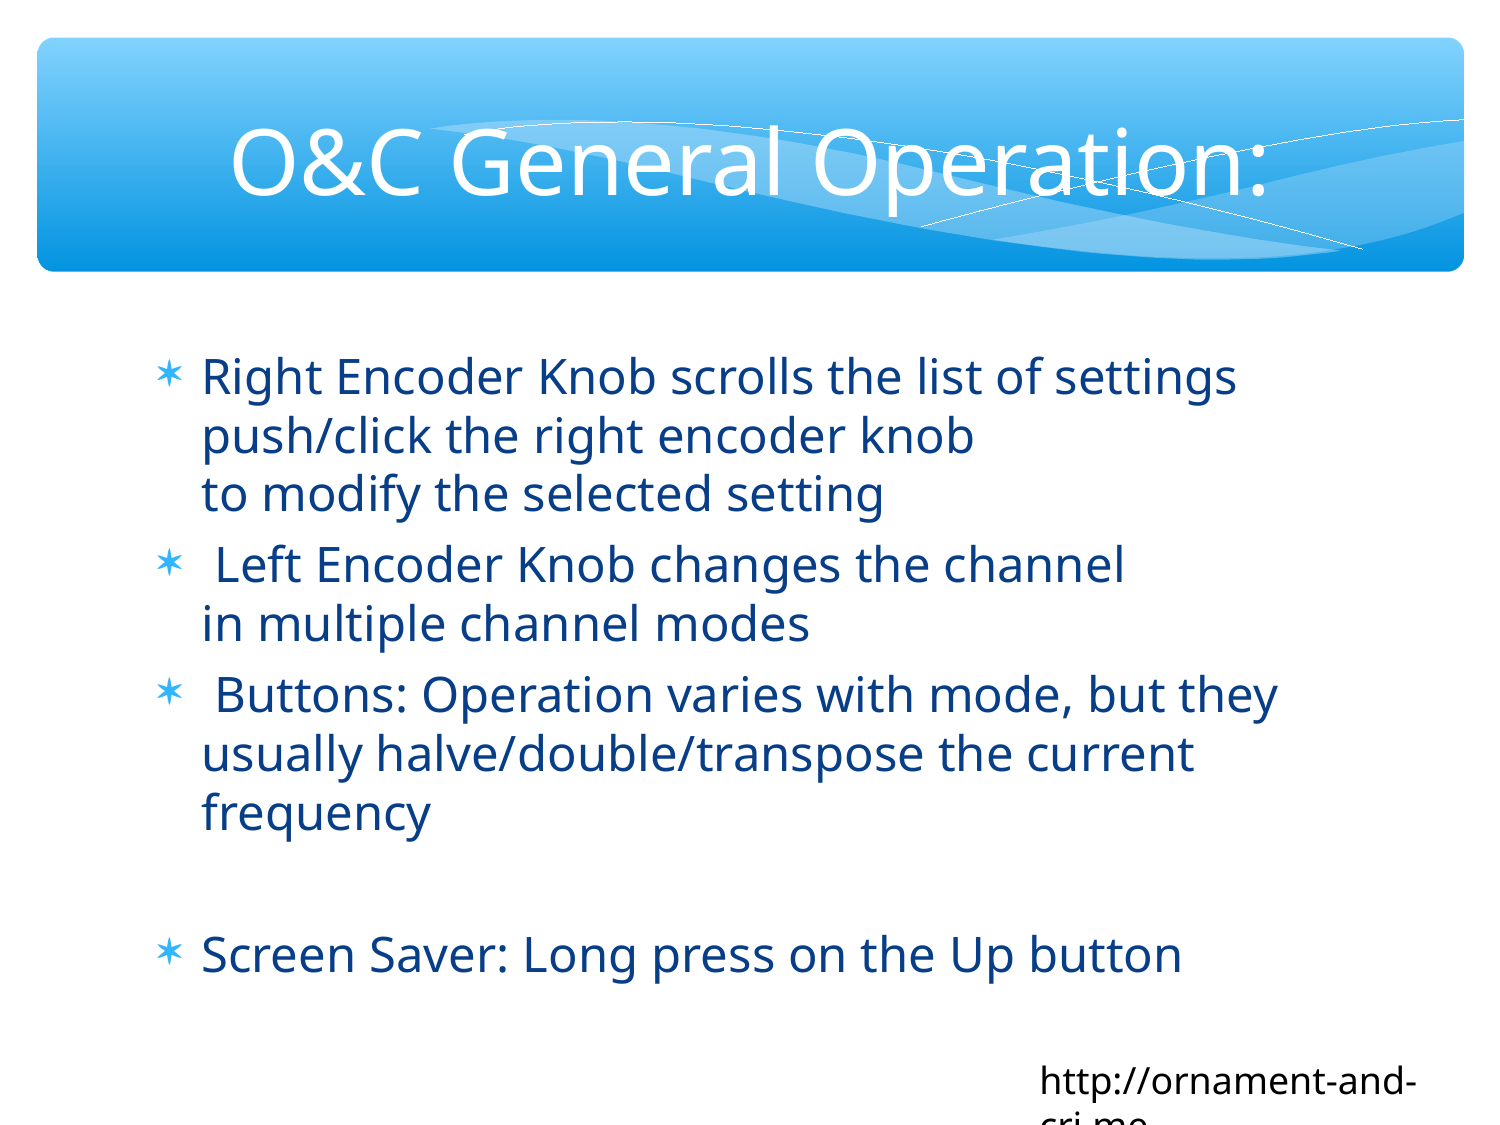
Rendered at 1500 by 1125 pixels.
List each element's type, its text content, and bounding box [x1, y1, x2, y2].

title O&C General Operation: [75, 40, 1426, 276]
text_box http://ornament-and-cri.me [1024, 1050, 1486, 1110]
list Right Encoder Knob scrolls the list of settings push/click the right encoder knob to modify the selected setting Left Encoder Knob changes the channel in multiple channel modes Buttons: Operation varies with mode, but they usually halve/double/transpose the current frequency Screen Saver: Long press on the Up button [142, 337, 1359, 991]
